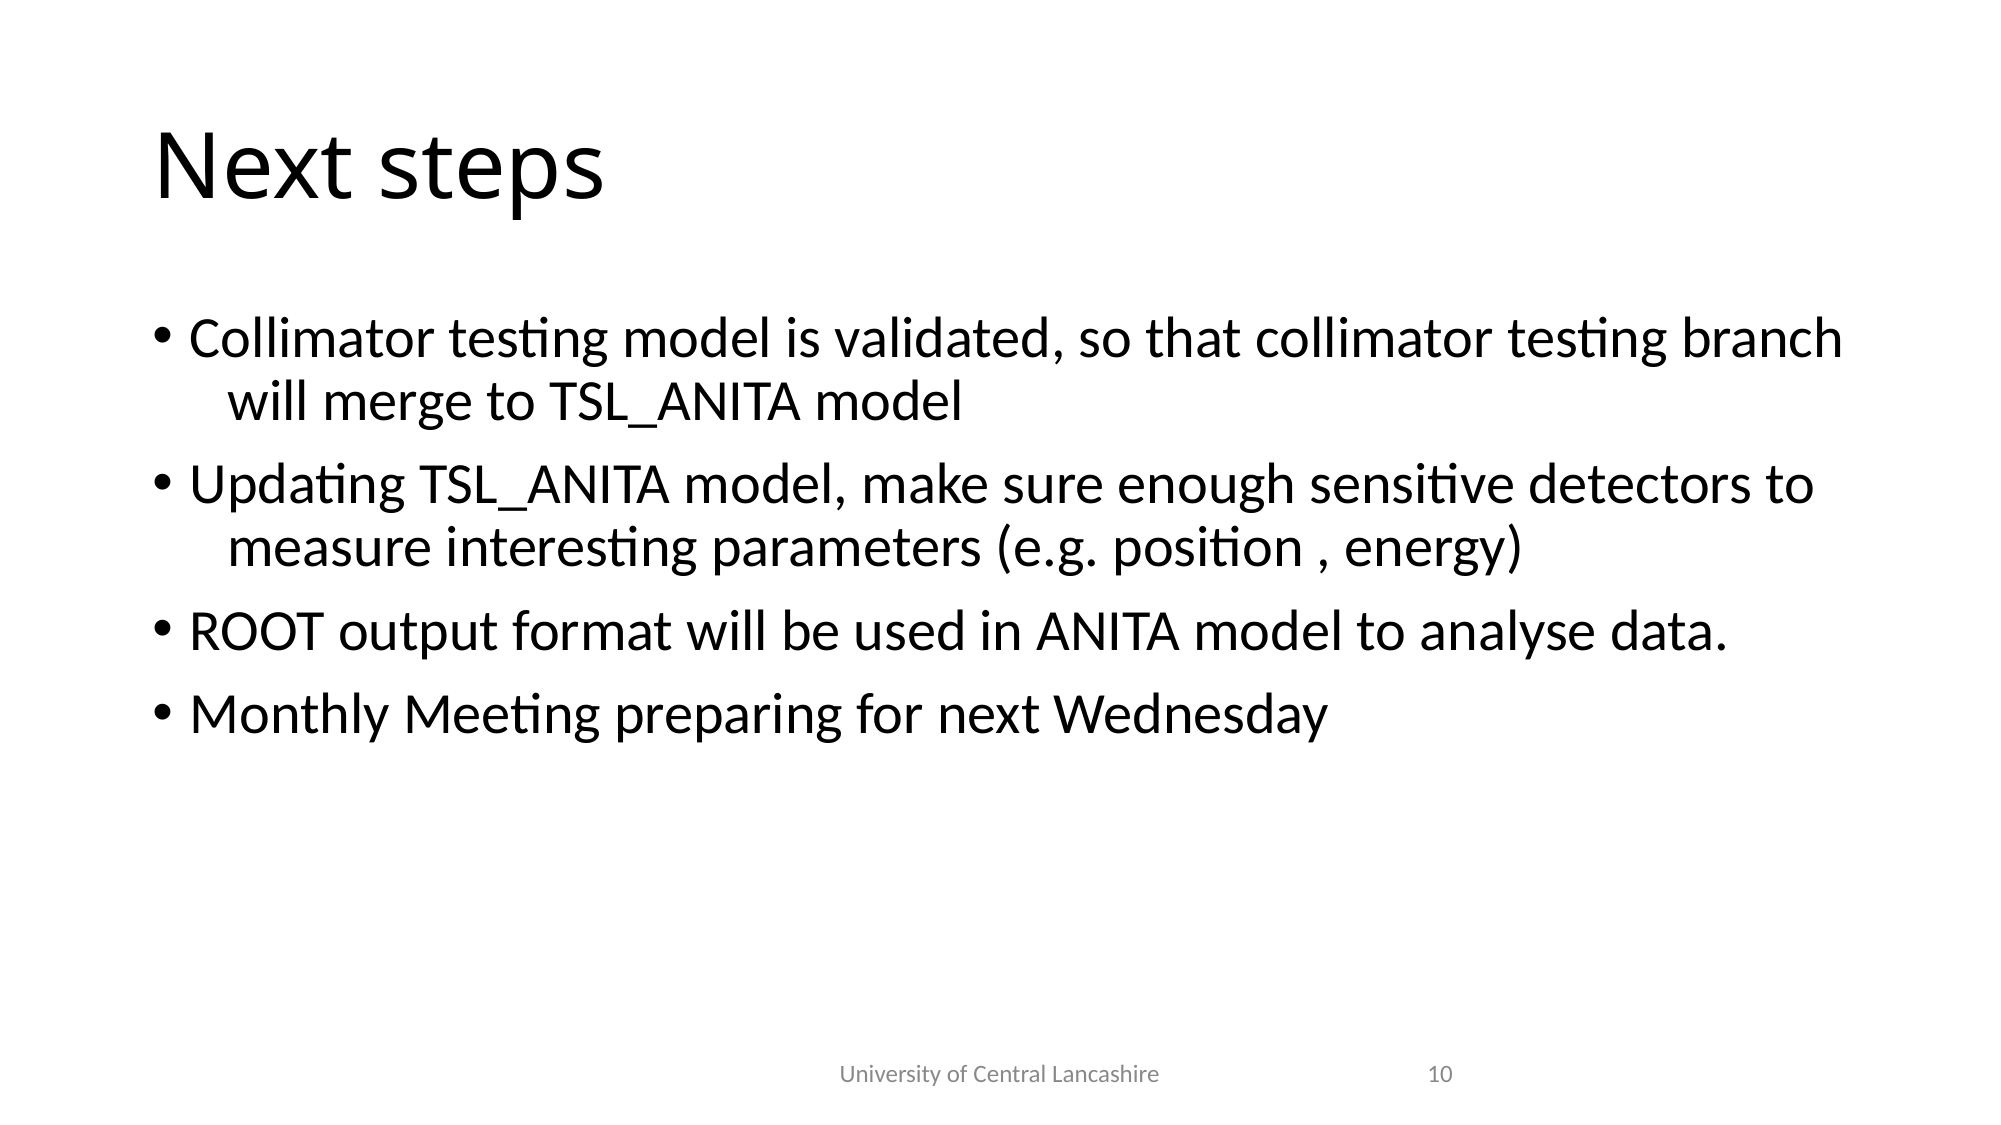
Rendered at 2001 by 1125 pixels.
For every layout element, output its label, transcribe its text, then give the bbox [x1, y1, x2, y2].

text_box [1412, 1042, 1863, 1103]
title Next steps [137, 59, 1863, 278]
text_box University of Central Lancashire [662, 1042, 1338, 1103]
list Collimator testing model is validated, so that collimator testing branch will merge to TSL_ANITA model Updating TSL_ANITA model, make sure enough sensitive detectors to measure interesting parameters (e.g. position , energy) ROOT output format will be used in ANITA model to analyse data. Monthly Meeting preparing for next Wednesday [137, 299, 1863, 1014]
